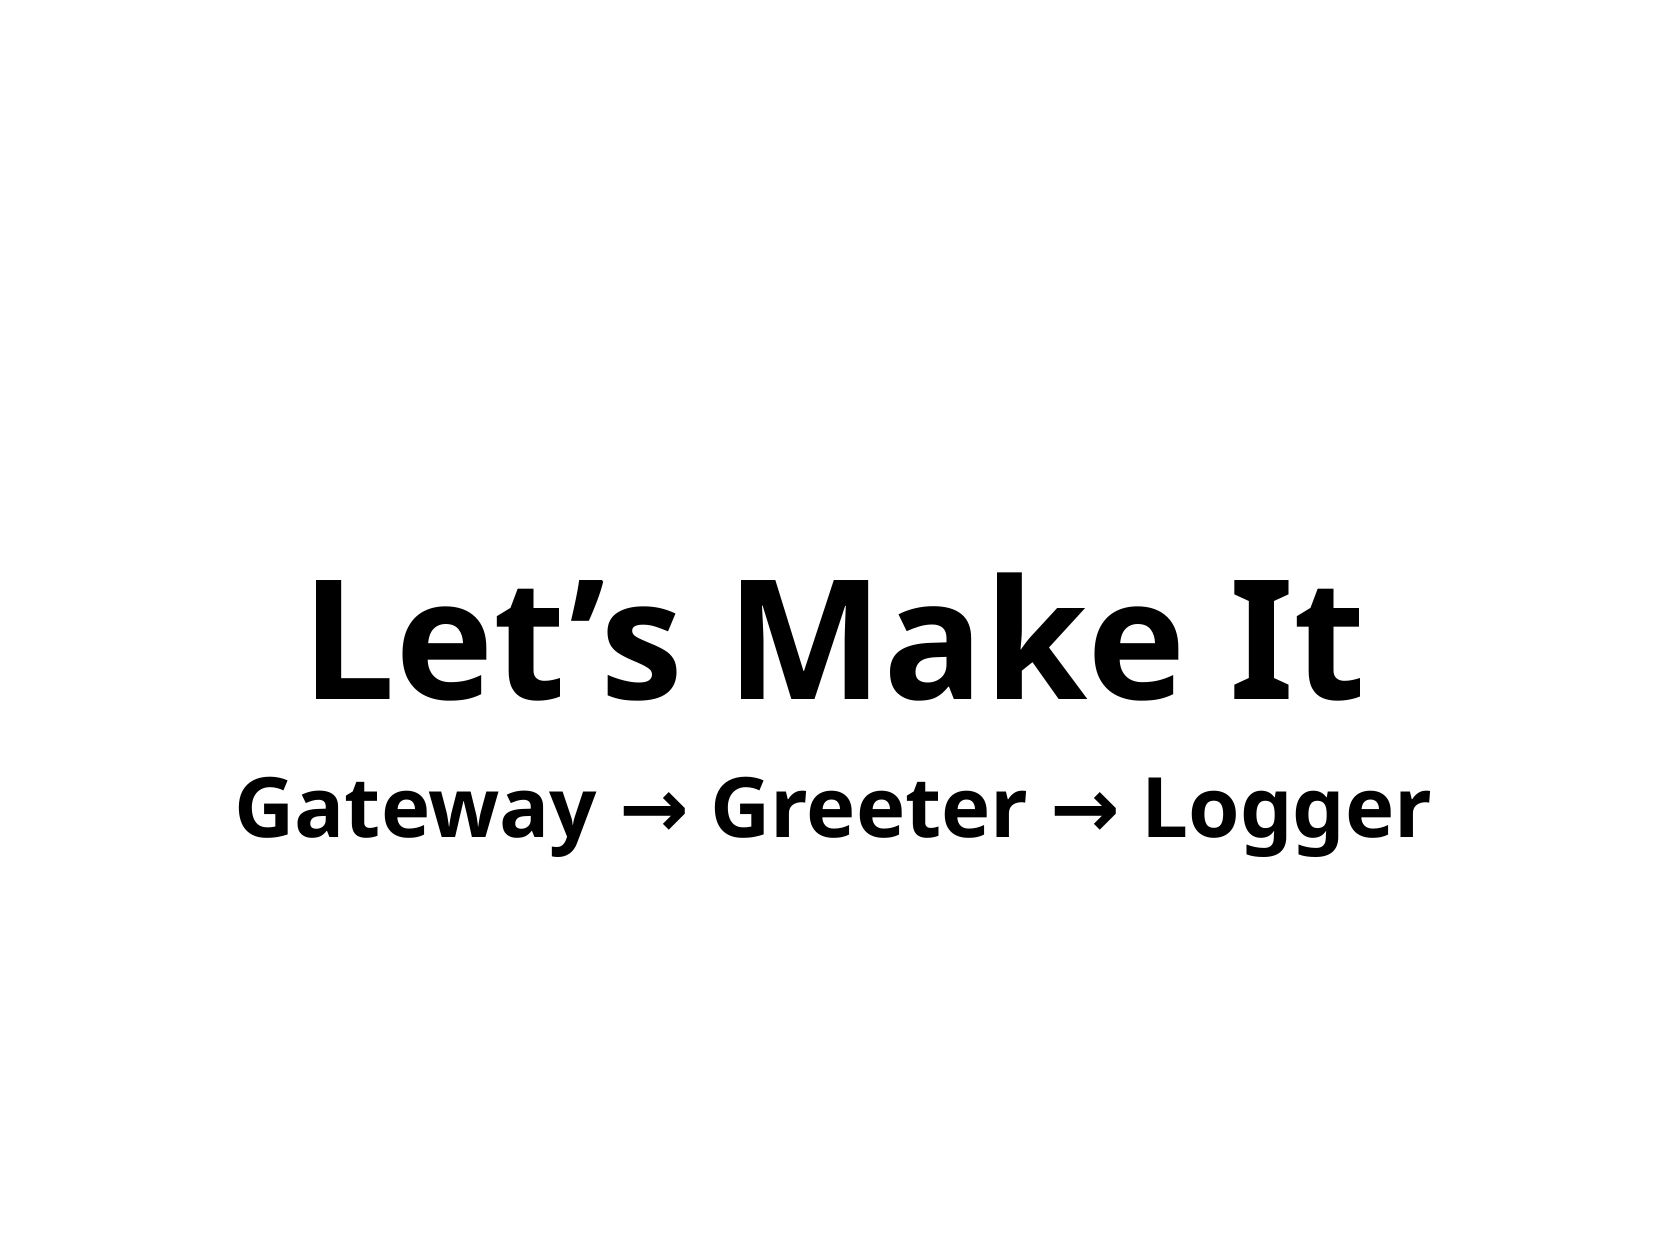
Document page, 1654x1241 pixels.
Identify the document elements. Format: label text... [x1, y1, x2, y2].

title Let’s Make It Gateway → Greeter → Logger [90, 535, 1579, 848]
